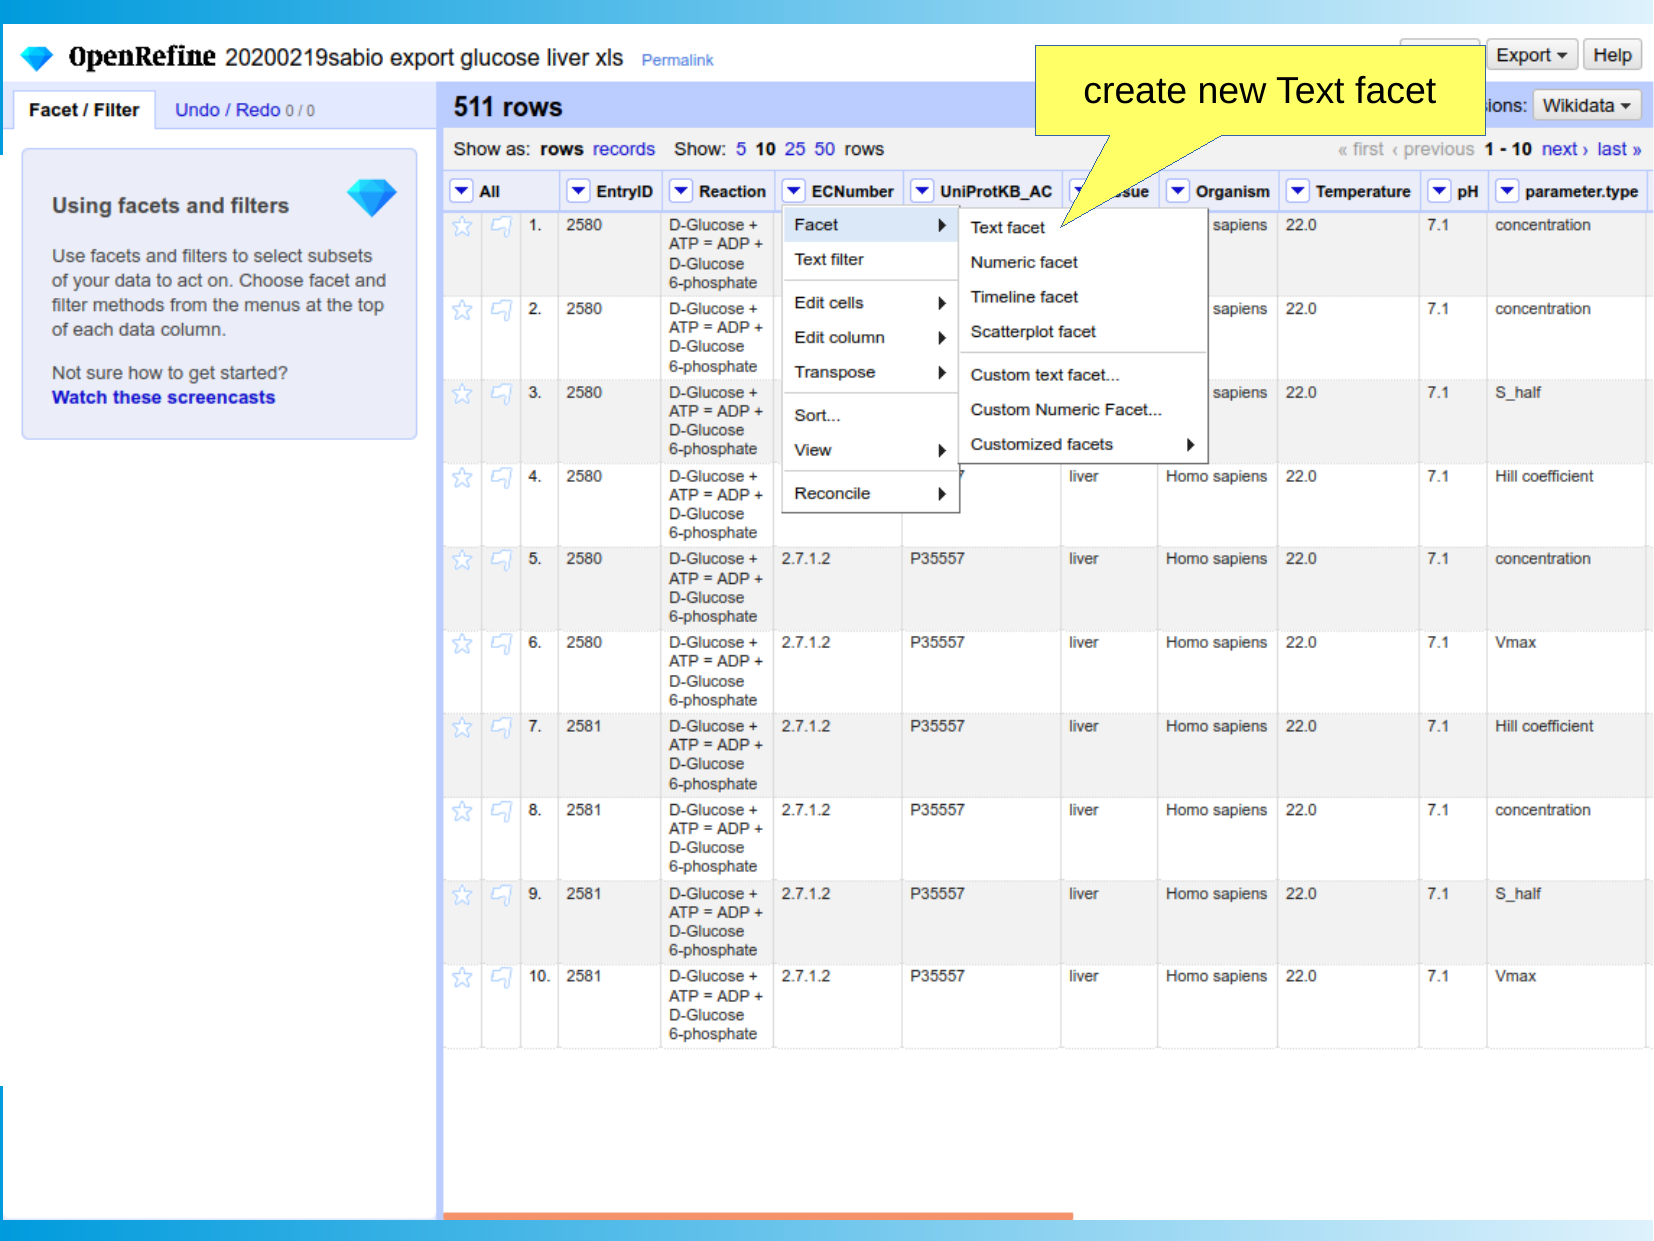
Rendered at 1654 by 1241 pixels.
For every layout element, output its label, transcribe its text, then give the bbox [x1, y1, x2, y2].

picture [3, 0, 1654, 1241]
text_box create new Text facet [1035, 45, 1486, 228]
